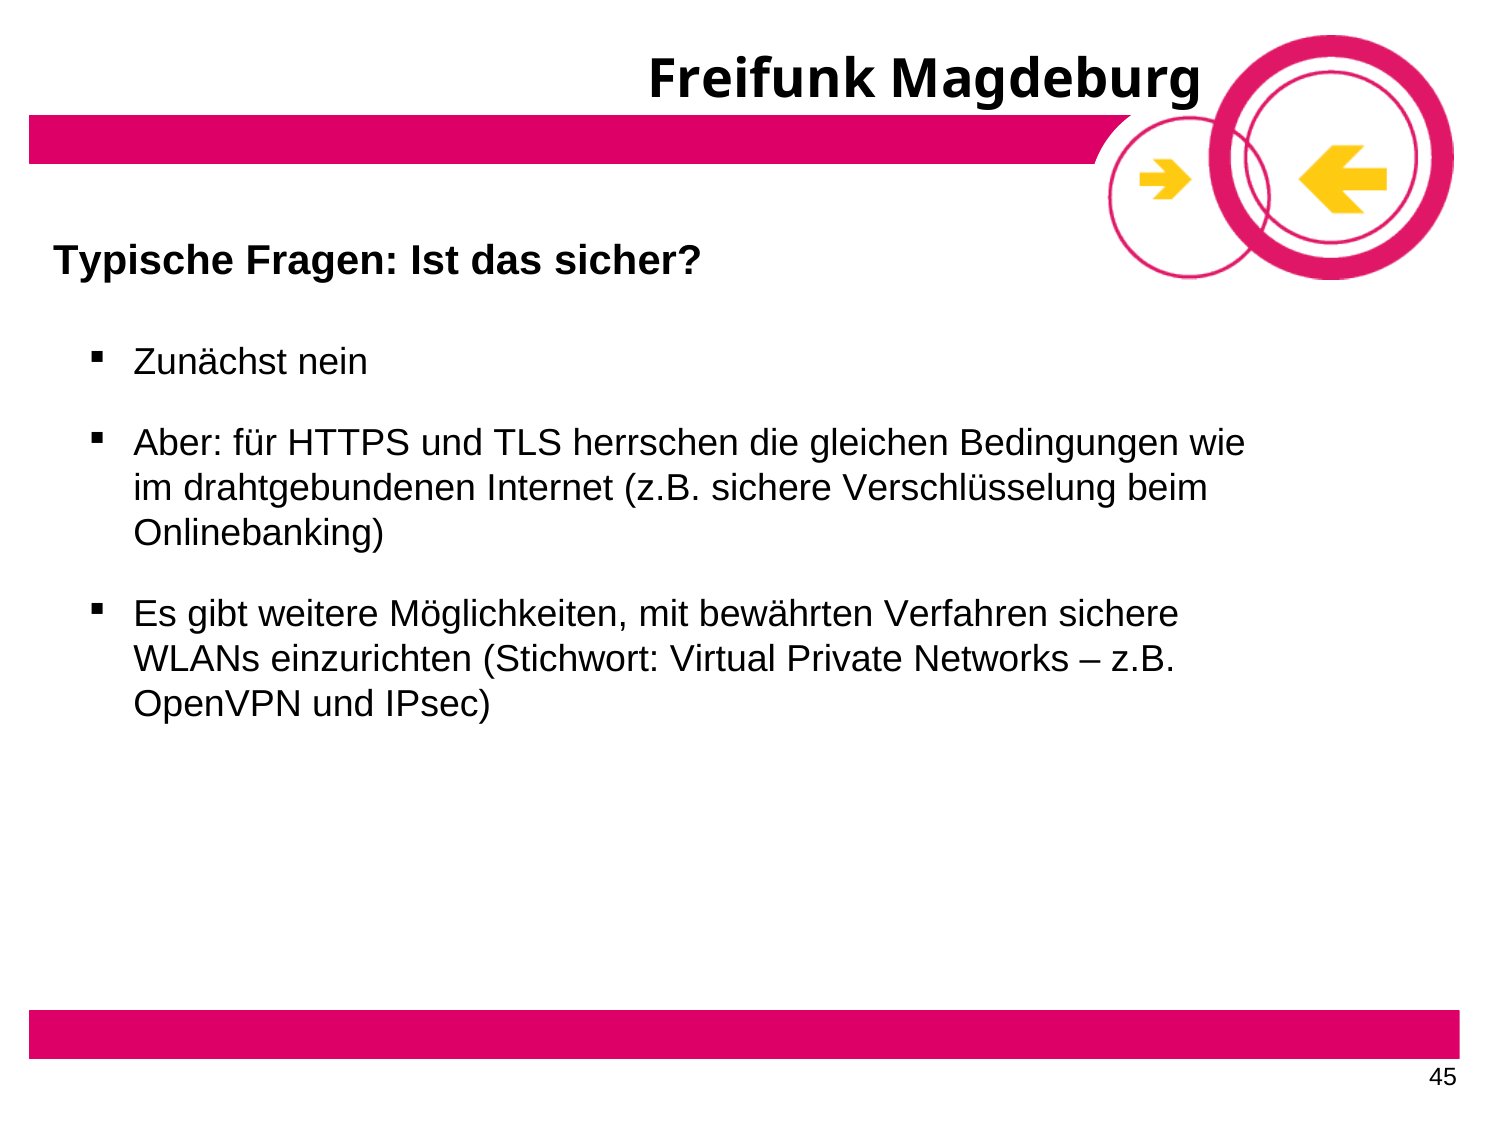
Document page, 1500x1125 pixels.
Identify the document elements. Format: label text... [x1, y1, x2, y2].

text_box Typische Fragen: Ist das sicher? [53, 233, 1046, 313]
picture [1107, 35, 1454, 280]
text_box Zunächst nein Aber: für HTTPS und TLS herrschen die gleichen Bedingungen wie im drahtgebundenen Internet (z.B. sichere Verschlüsselung beim Onlinebanking) Es gibt weitere Möglichkeiten, mit bewährten Verfahren sichere WLANs einzurichten (Stichwort: Virtual Private Networks – z.B. OpenVPN und IPsec) [59, 337, 1288, 976]
